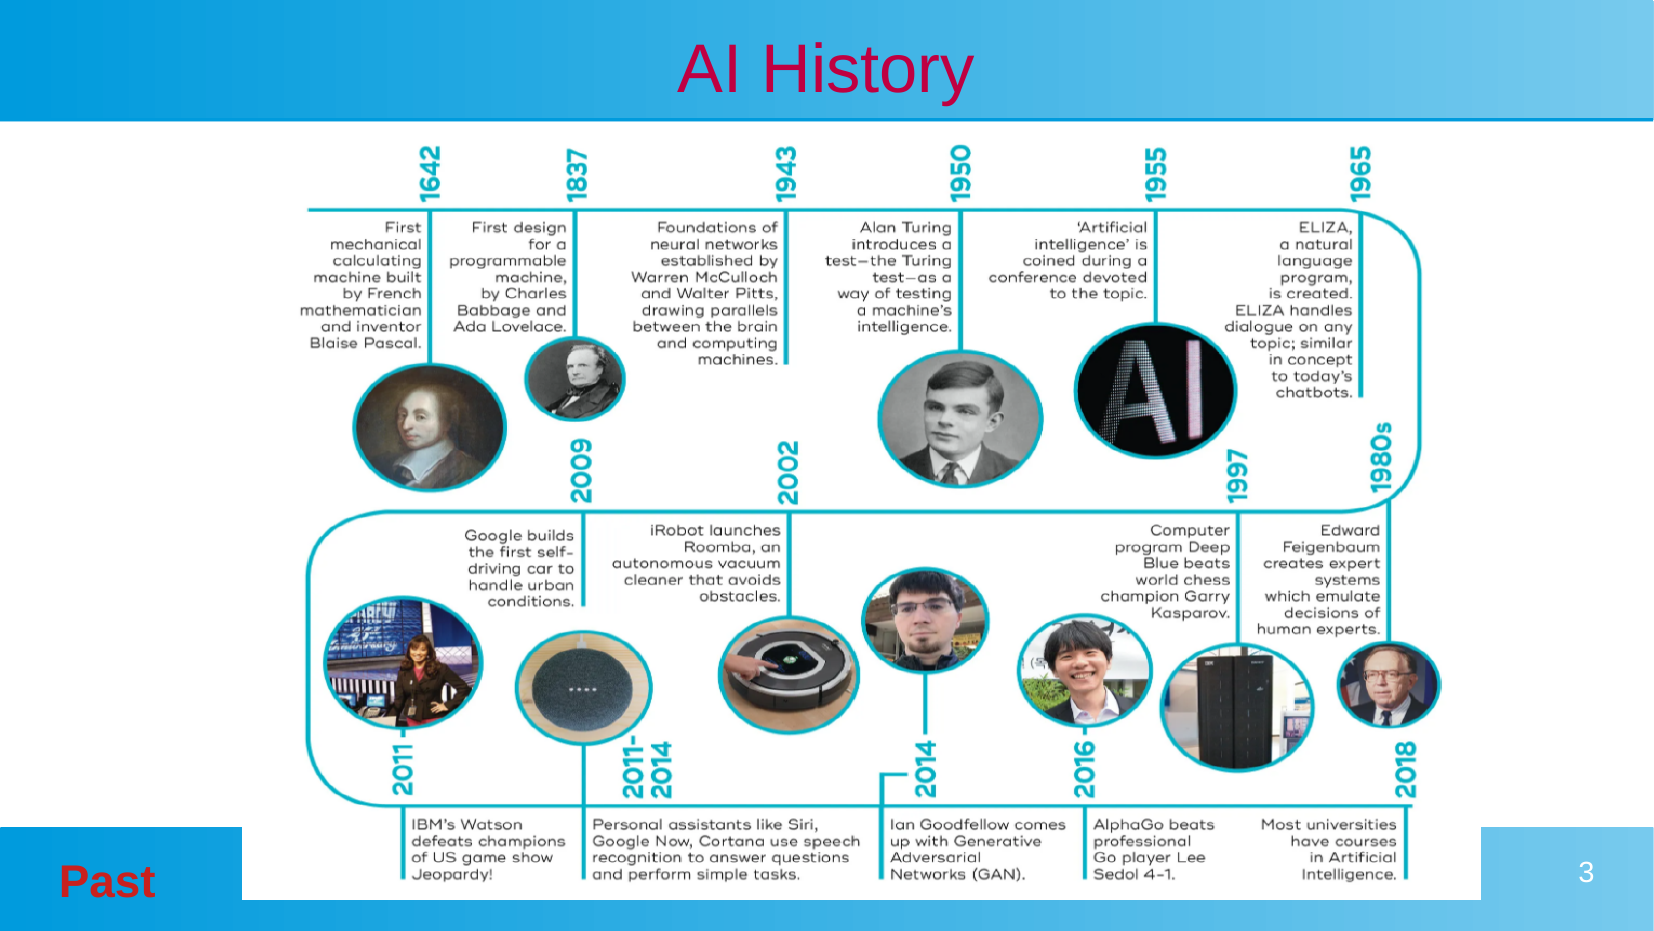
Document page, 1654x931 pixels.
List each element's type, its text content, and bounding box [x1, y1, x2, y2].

picture [242, 125, 1481, 901]
title AI History [59, 29, 1595, 108]
